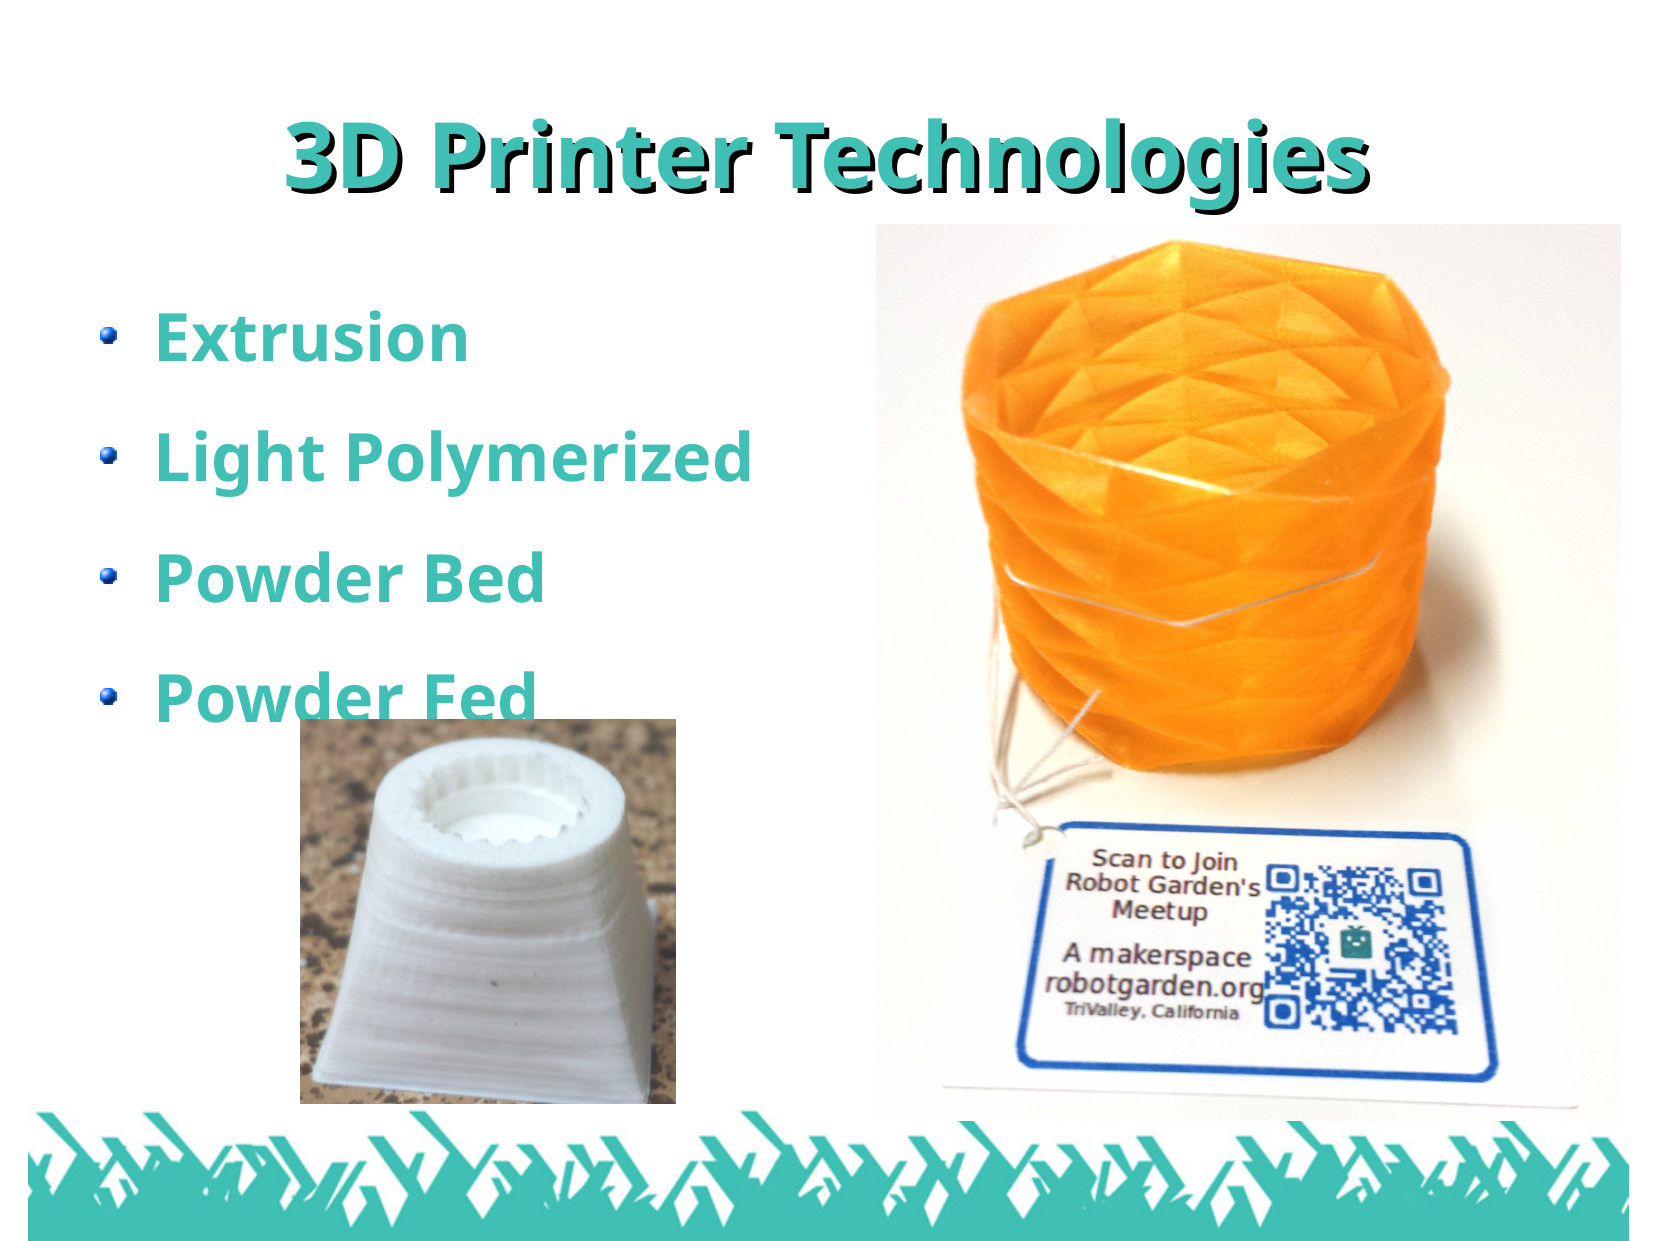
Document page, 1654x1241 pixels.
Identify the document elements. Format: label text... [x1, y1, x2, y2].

picture [28, 224, 1629, 1241]
list Extrusion Light Polymerized Powder Bed Powder Fed [82, 290, 876, 1010]
title 3D Printer Technologies [82, 49, 1571, 257]
